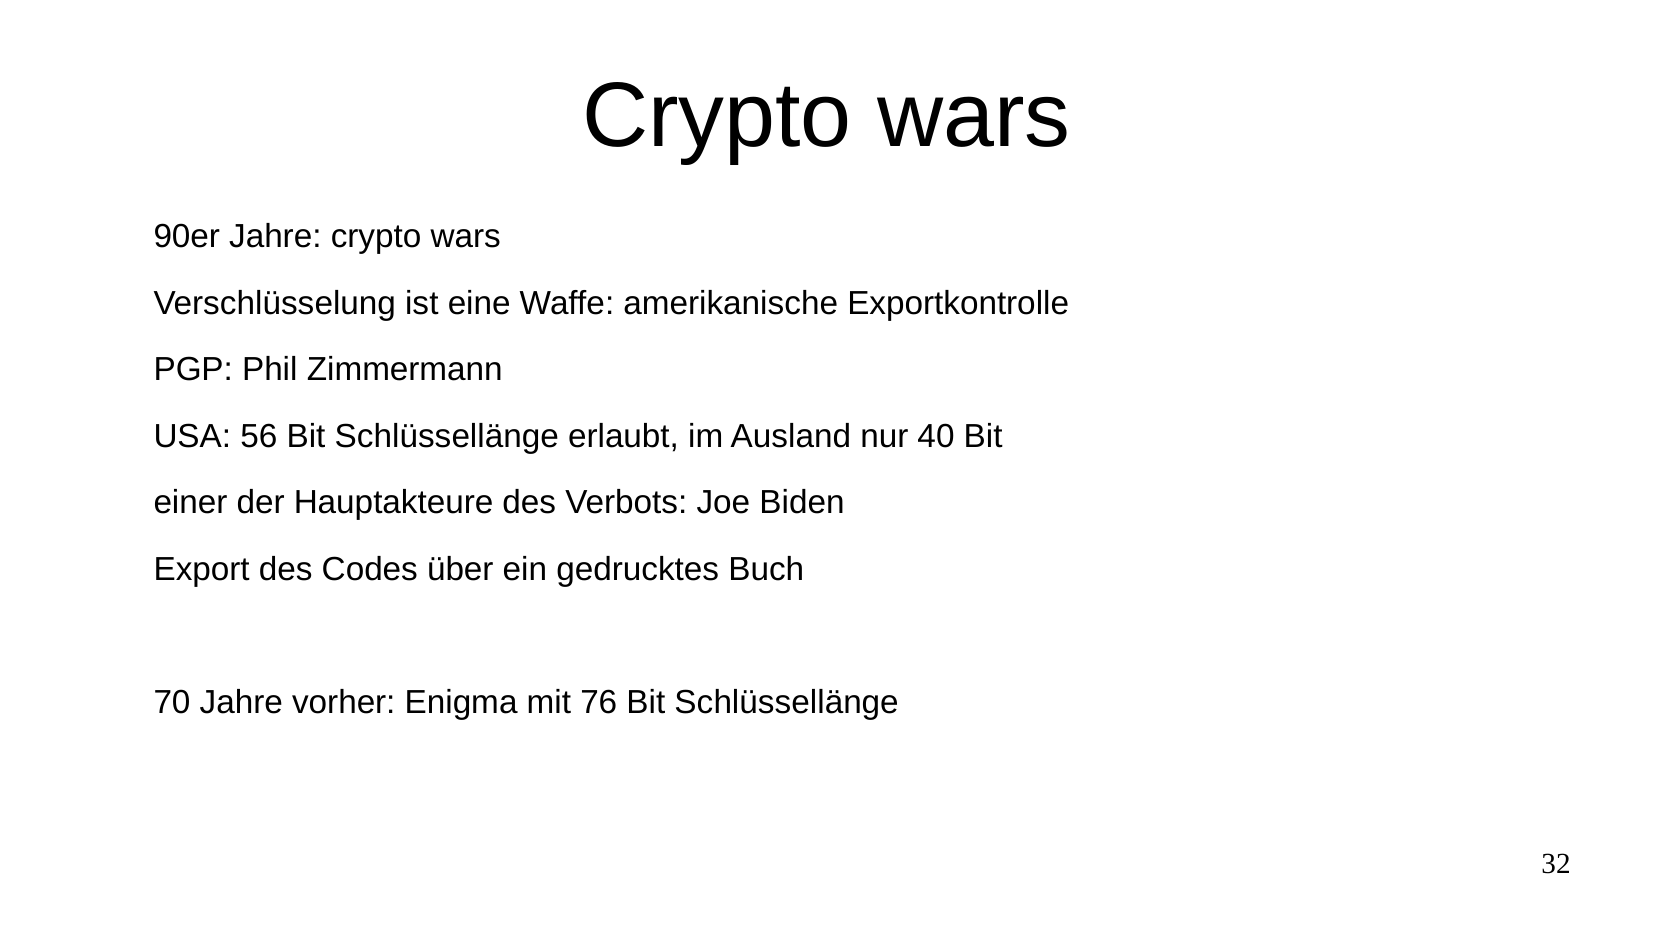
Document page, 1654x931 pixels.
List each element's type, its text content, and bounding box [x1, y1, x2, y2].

list 90er Jahre: crypto wars Verschlüsselung ist eine Waffe: amerikanische Exportkontrolle PGP: Phil Zimmermann USA: 56 Bit Schlüssellänge erlaubt, im Ausland nur 40 Bit einer der Hauptakteure des Verbots: Joe Biden Export des Codes über ein gedrucktes Buch 70 Jahre vorher: Enigma mit 76 Bit Schlüssellänge [82, 217, 1571, 758]
title Crypto wars [82, 37, 1571, 193]
